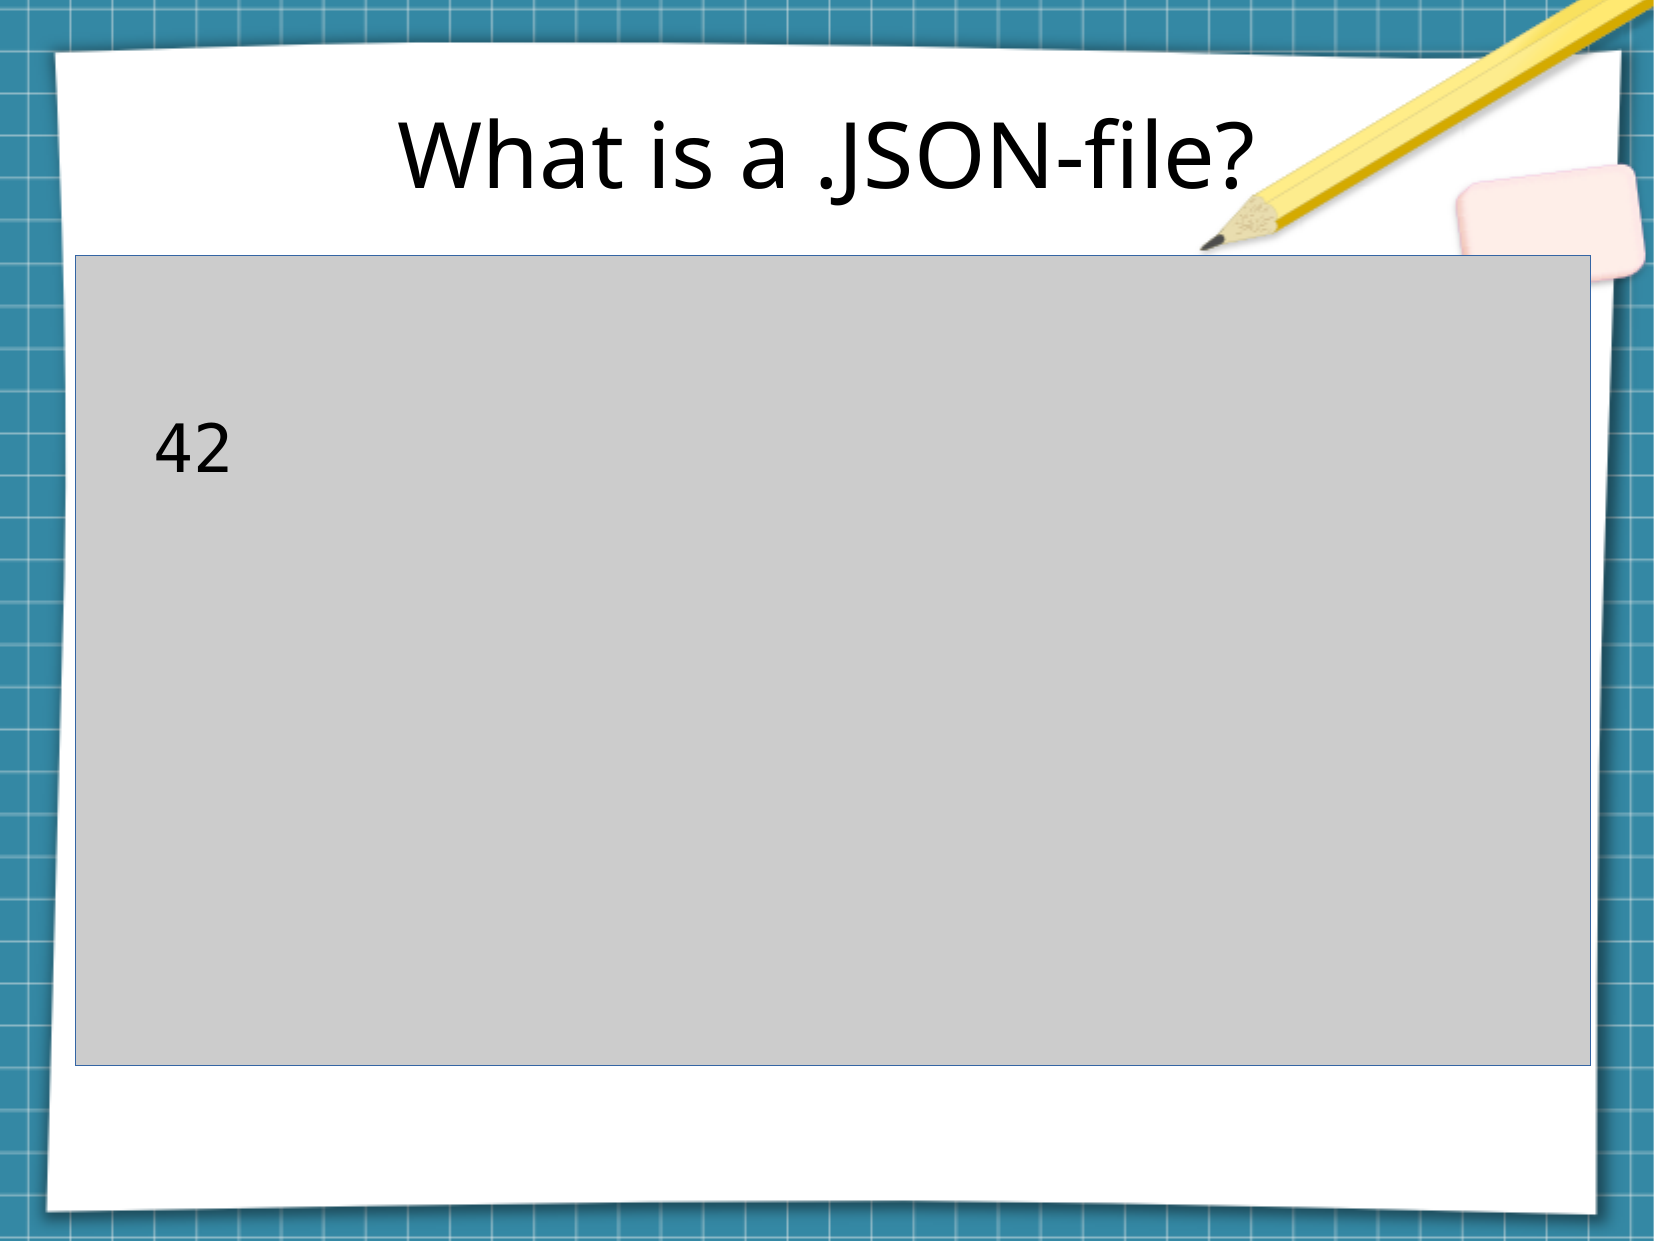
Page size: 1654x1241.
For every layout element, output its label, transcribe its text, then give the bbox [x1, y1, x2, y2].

list 42 [82, 290, 1571, 1010]
picture [0, 0, 1654, 1241]
title What is a .JSON-file? [82, 49, 1571, 257]
text_box [75, 255, 1591, 1066]
